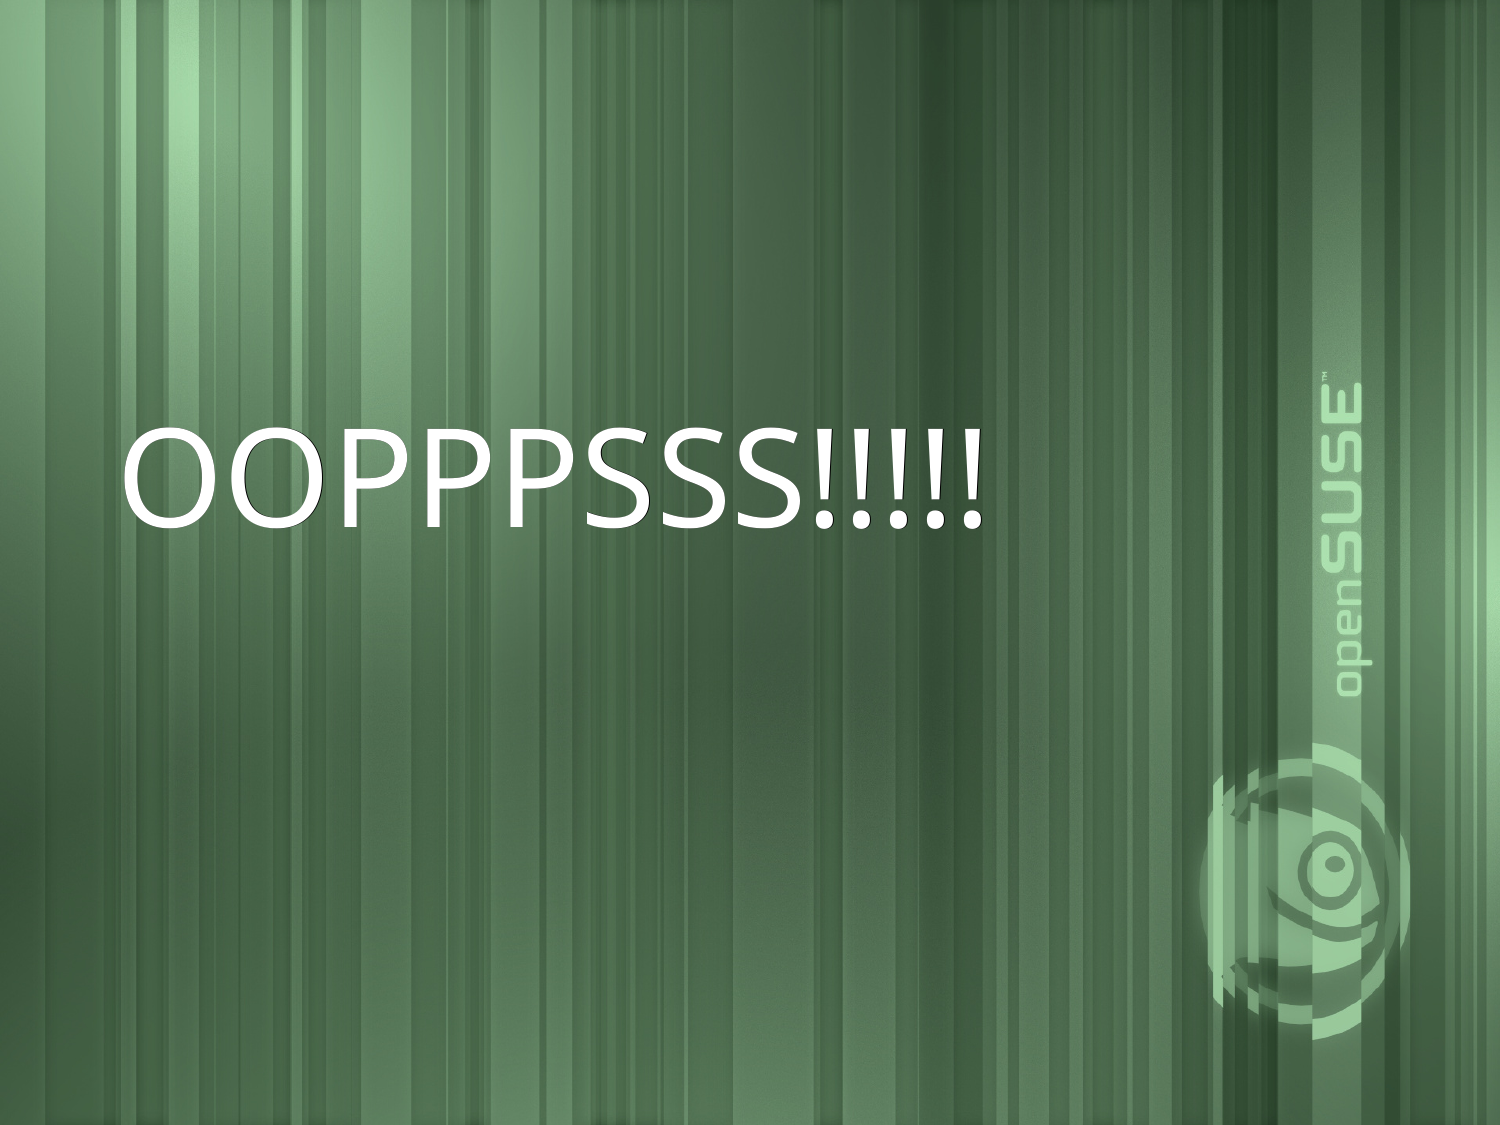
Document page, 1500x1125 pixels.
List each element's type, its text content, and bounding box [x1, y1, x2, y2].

title OOPPPSSS!!!!! [116, 265, 1329, 681]
picture [0, 0, 1500, 1125]
